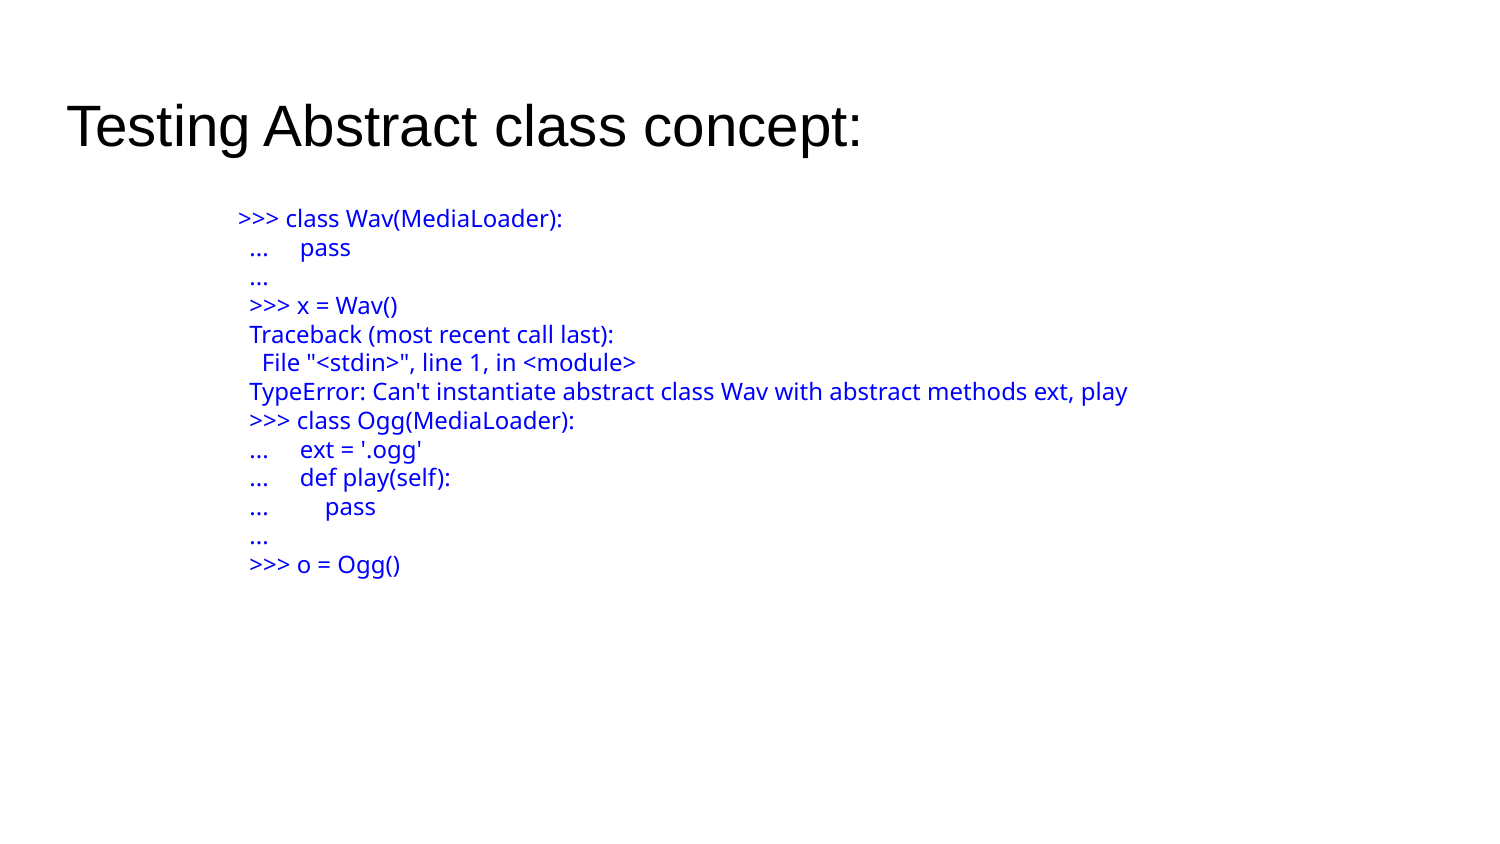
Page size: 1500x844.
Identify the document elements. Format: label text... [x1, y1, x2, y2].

list >>> class Wav(MediaLoader): ... pass ... >>> x = Wav() Traceback (most recent call last): File "<stdin>", line 1, in <module> TypeError: Can't instantiate abstract class Wav with abstract methods ext, play >>> class Ogg(MediaLoader): ... ext = '.ogg' ... def play(self): ... pass ... >>> o = Ogg() [51, 189, 1449, 750]
title Testing Abstract class concept: [51, 72, 1449, 167]
